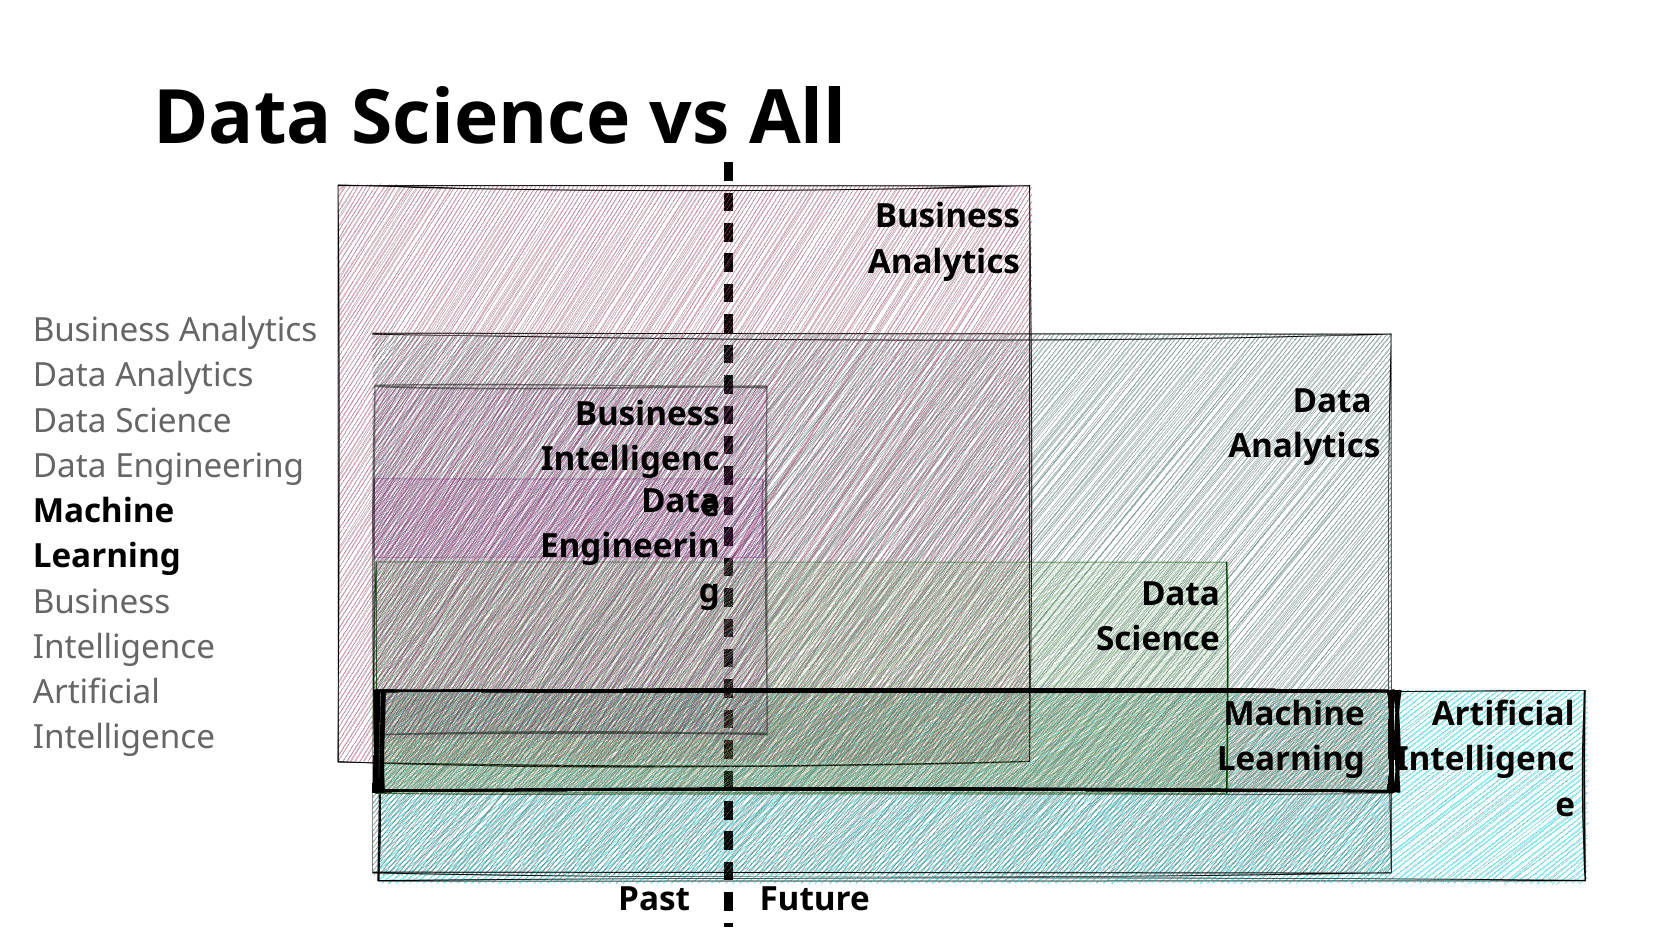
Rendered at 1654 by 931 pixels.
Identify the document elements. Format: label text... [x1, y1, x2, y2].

text_box Data Engineering [540, 476, 721, 566]
text_box Past [600, 874, 691, 919]
text_box Business Analytics Data Analytics Data Science Data Engineering Machine Learning Business Intelligence Artificial Intelligence [18, 208, 327, 631]
picture [1440, 706, 1445, 715]
title Data Science vs All [82, 37, 1571, 193]
text_box Business Analytics [720, 192, 1021, 241]
text_box Data Science [1094, 570, 1220, 659]
text_box Future [753, 874, 871, 919]
text_box Business Intelligence [540, 390, 721, 452]
text_box Data Analytics [1220, 376, 1381, 466]
picture [327, 169, 1591, 886]
text_box Artificial Intelligence [1407, 690, 1576, 706]
